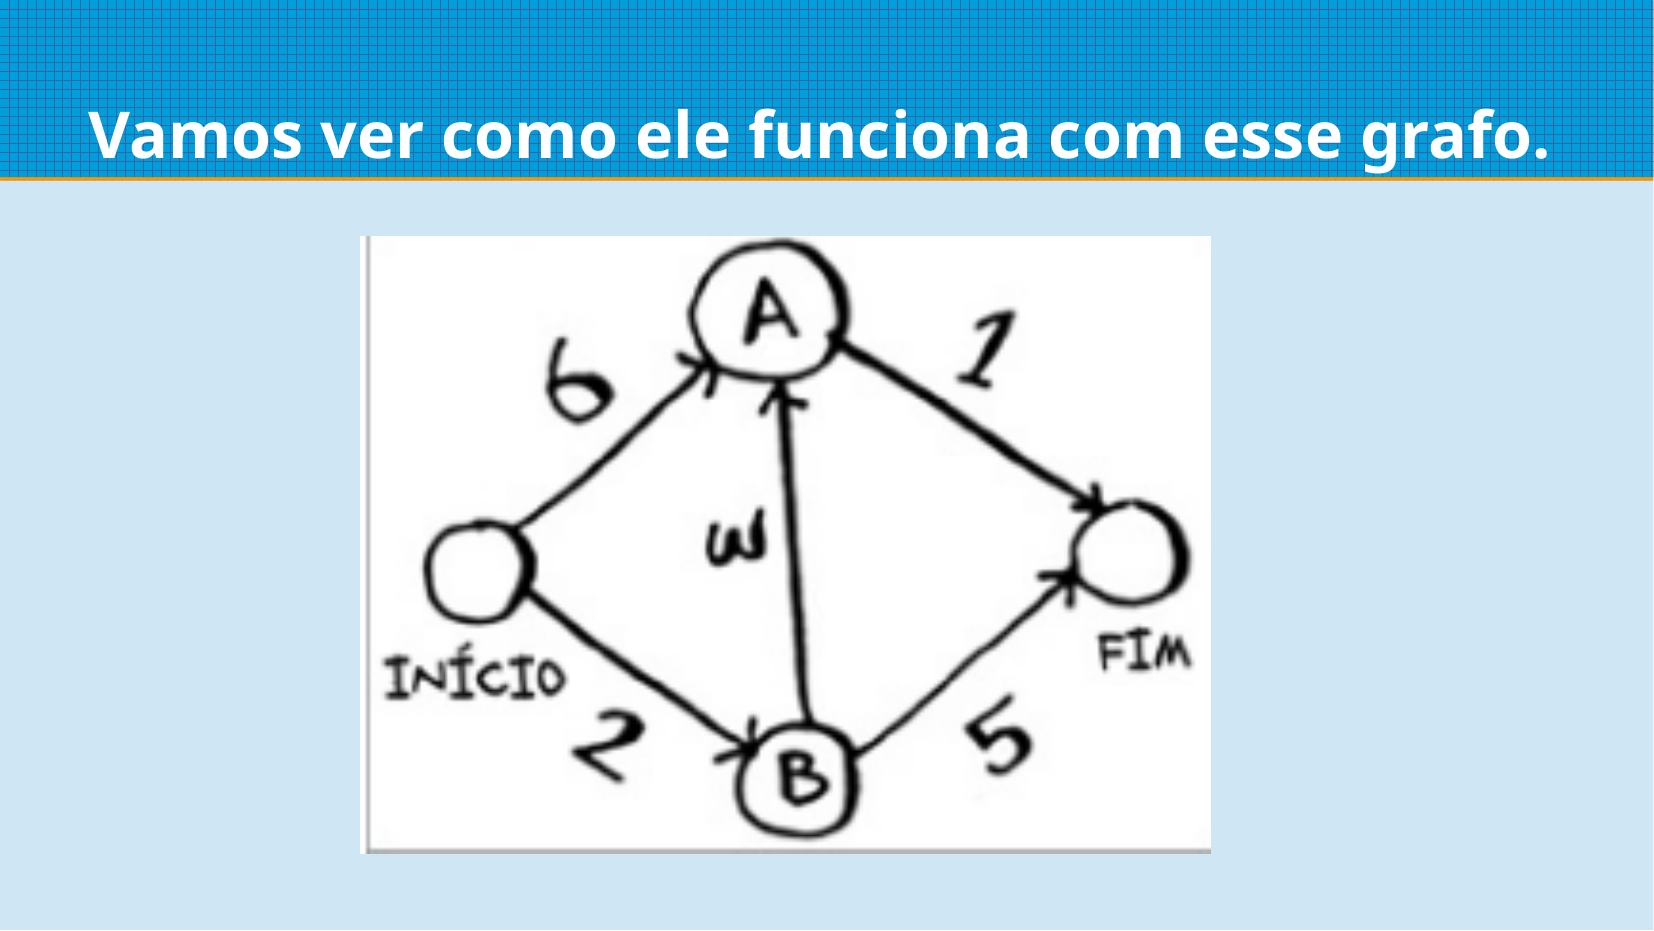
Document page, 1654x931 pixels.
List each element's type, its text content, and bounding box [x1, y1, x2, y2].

picture [360, 236, 1211, 854]
title Vamos ver como ele funciona com esse grafo. [88, 14, 1565, 178]
